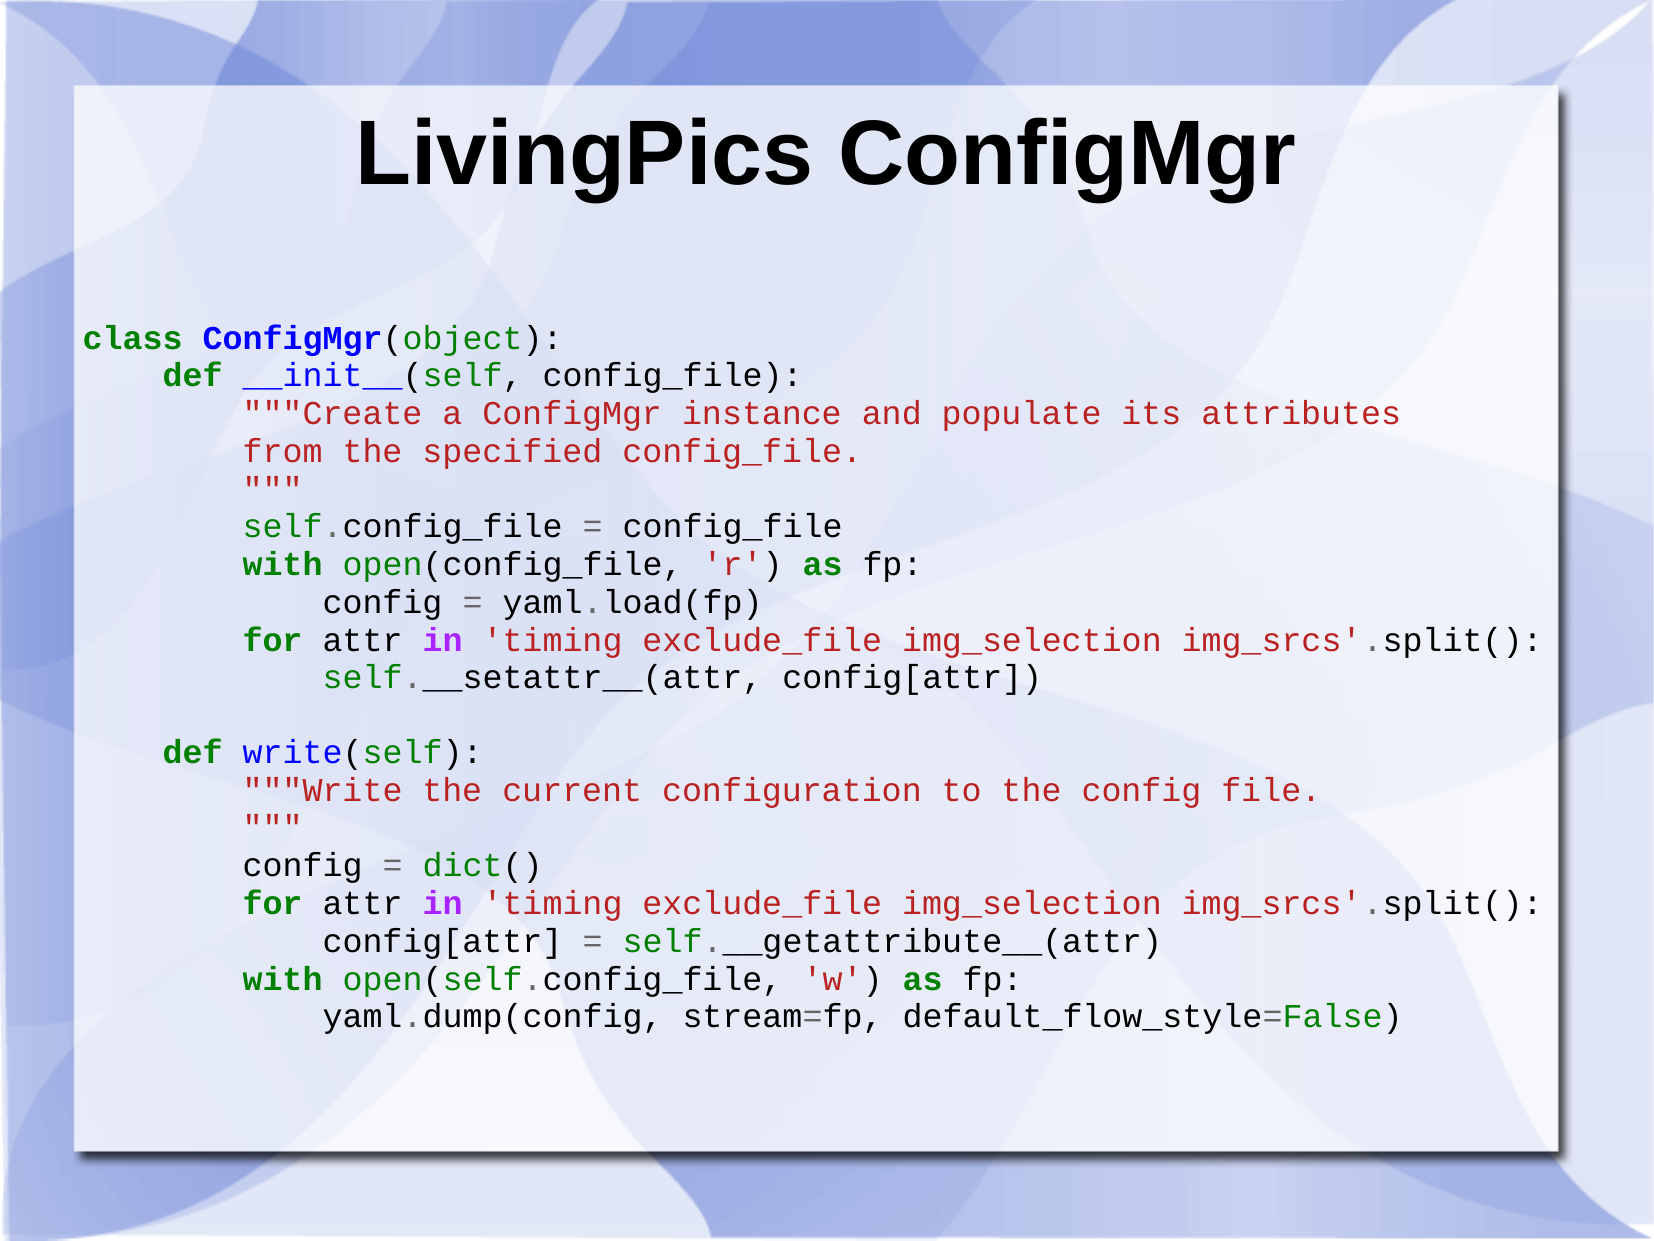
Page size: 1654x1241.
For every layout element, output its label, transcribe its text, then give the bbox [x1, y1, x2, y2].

picture [0, 0, 1654, 1241]
text_box class ConfigMgr(object): def __init__(self, config_file): """Create a ConfigMgr instance and populate its attributes from the specified config_file. """ self.config_file = config_file with open(config_file, 'r') as fp: config = yaml.load(fp) for attr in 'timing exclude_file img_selection img_srcs'.split(): self.__setattr__(attr, config[attr]) def write(self): """Write the current configuration to the config file. """ config = dict() for attr in 'timing exclude_file img_selection img_srcs'.split(): config[attr] = self.__getattribute__(attr) with open(self.config_file, 'w') as fp: yaml.dump(config, stream=fp, default_flow_style=False) [82, 321, 1571, 1038]
title LivingPics ConfigMgr [82, 101, 1571, 205]
